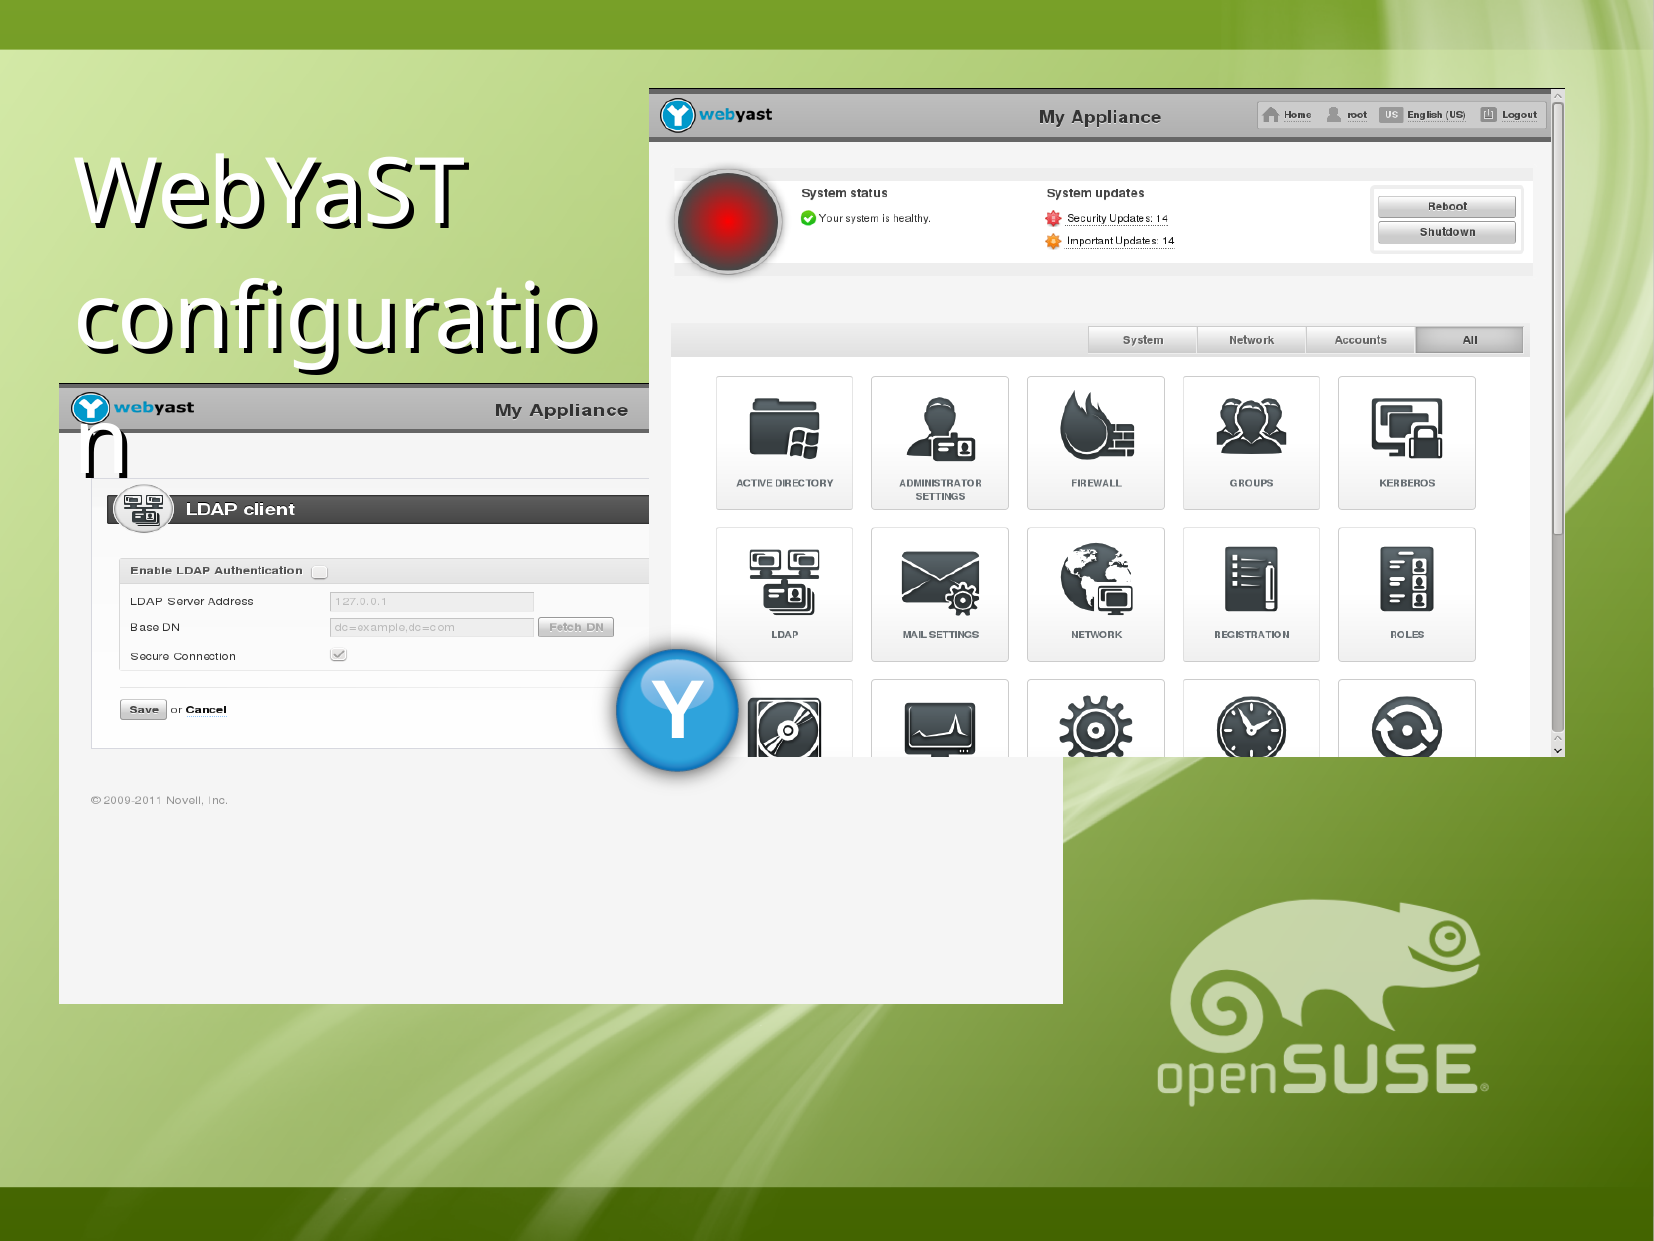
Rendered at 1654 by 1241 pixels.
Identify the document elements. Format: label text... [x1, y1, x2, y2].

picture [0, 0, 1654, 1241]
text_box WebYaST configuration [59, 118, 621, 390]
